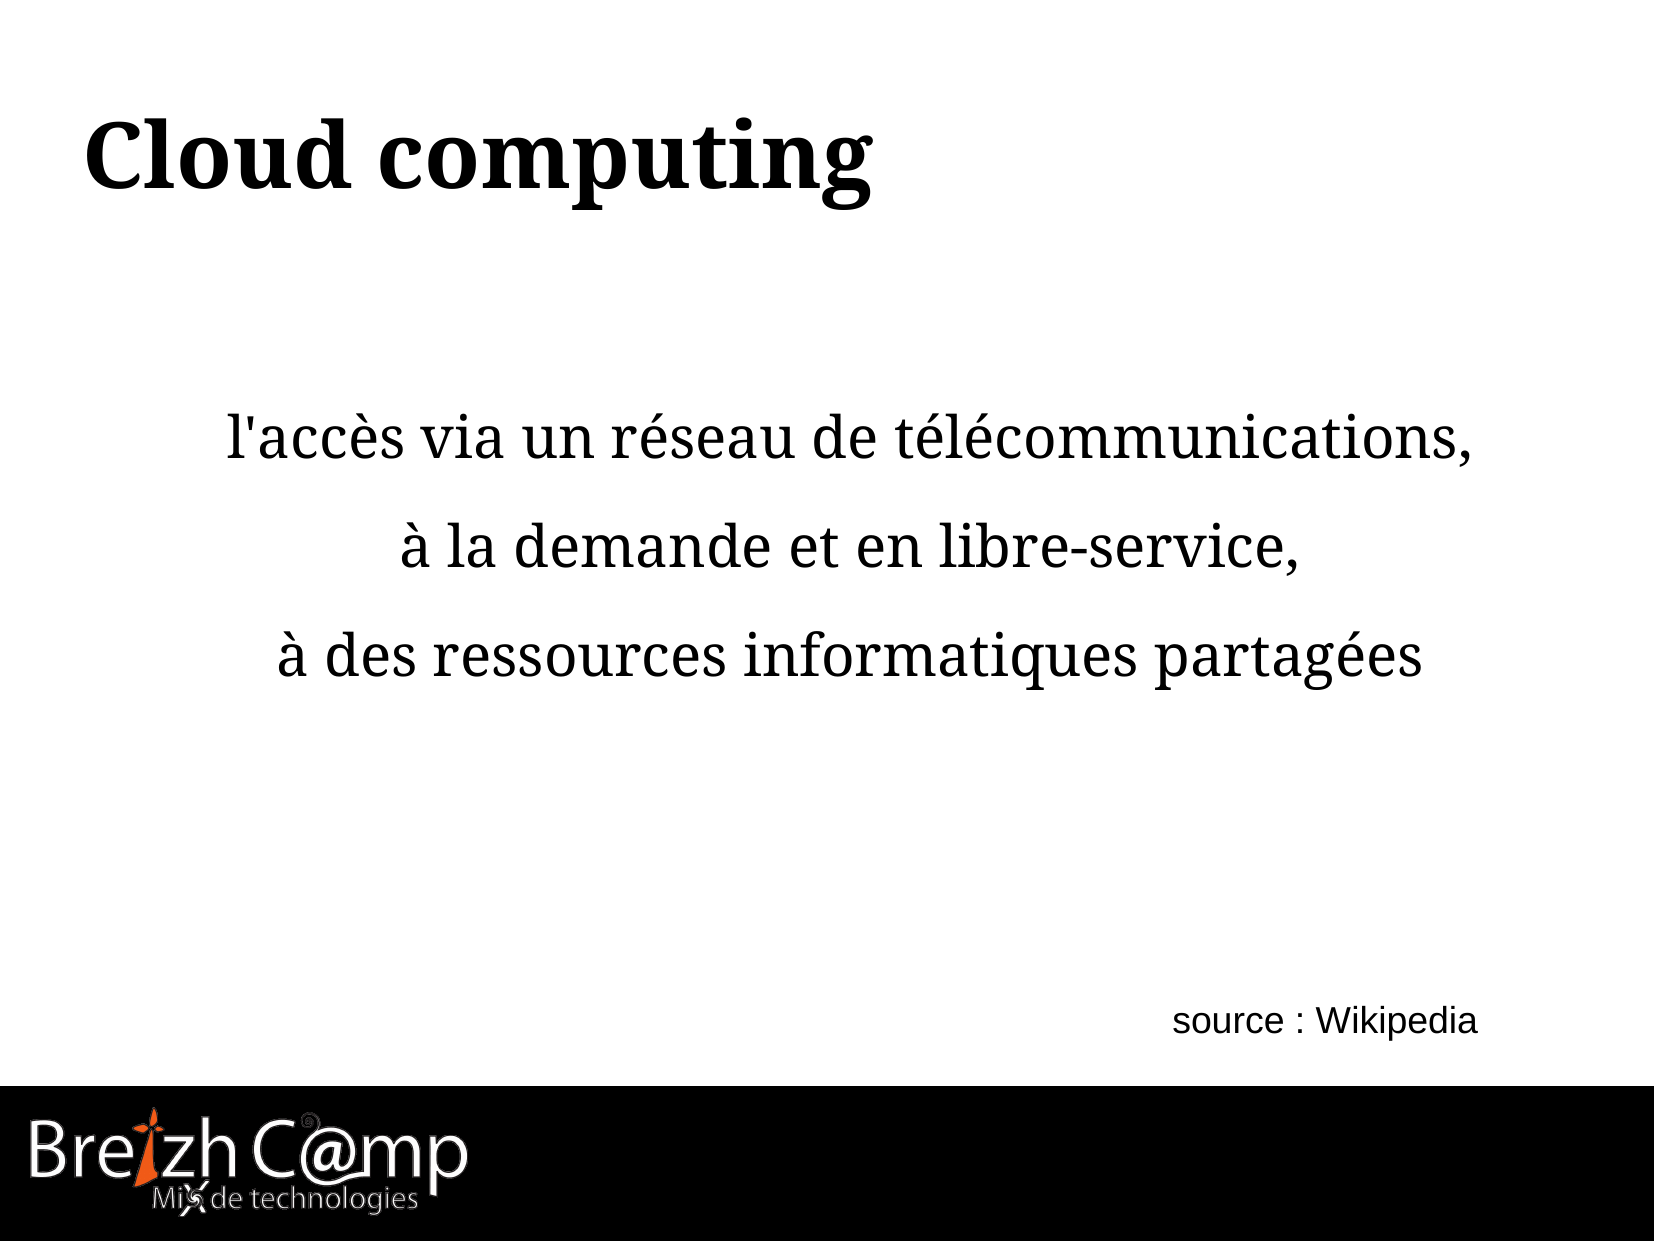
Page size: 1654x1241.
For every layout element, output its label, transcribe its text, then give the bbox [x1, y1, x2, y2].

list l'accès via un réseau de télécommunications, à la demande et en libre-service, à des ressources informatiques partagées [23, 396, 1607, 756]
text_box source : Wikipedia [1157, 991, 1493, 1049]
title Cloud computing [82, 49, 1571, 257]
picture [30, 1107, 468, 1217]
